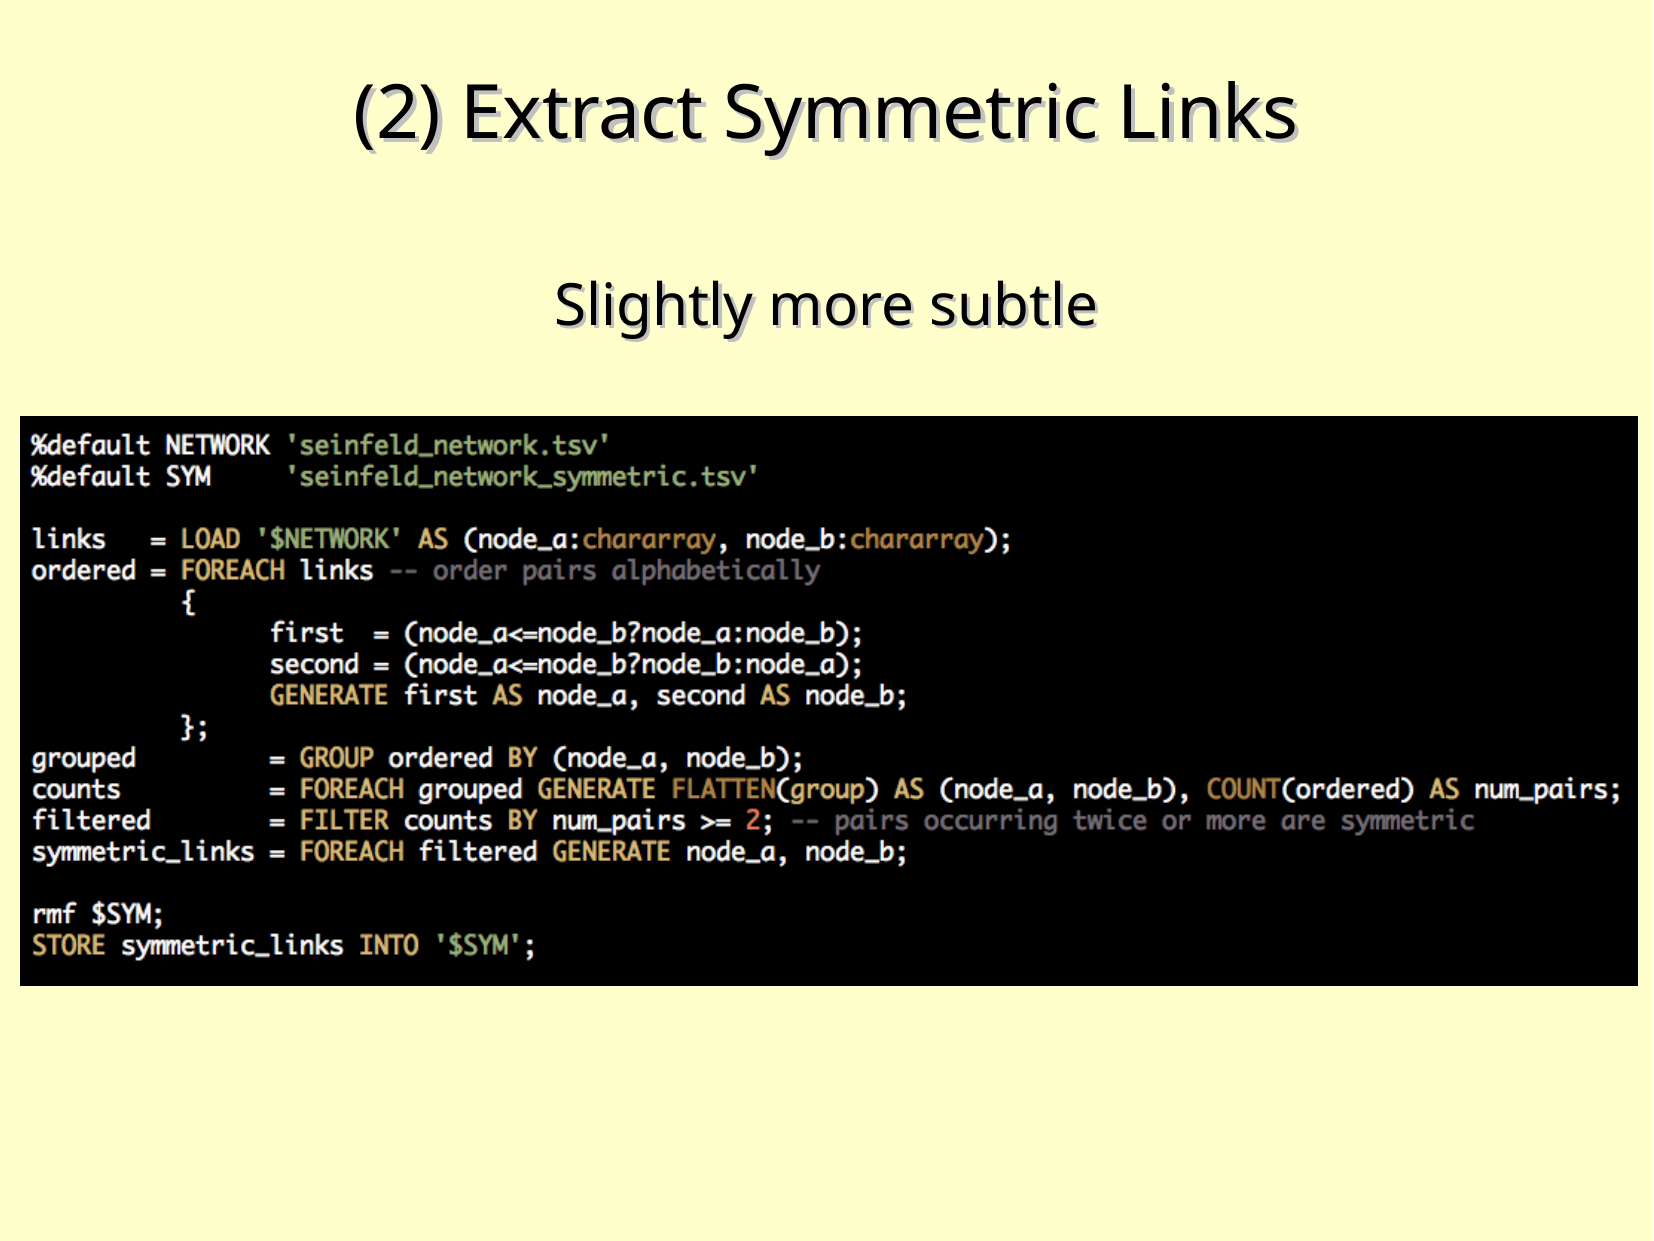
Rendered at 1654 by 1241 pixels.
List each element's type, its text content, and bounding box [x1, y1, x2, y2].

title (2) Extract Symmetric Links Slightly more subtle [82, 74, 1571, 326]
picture [20, 416, 1638, 986]
